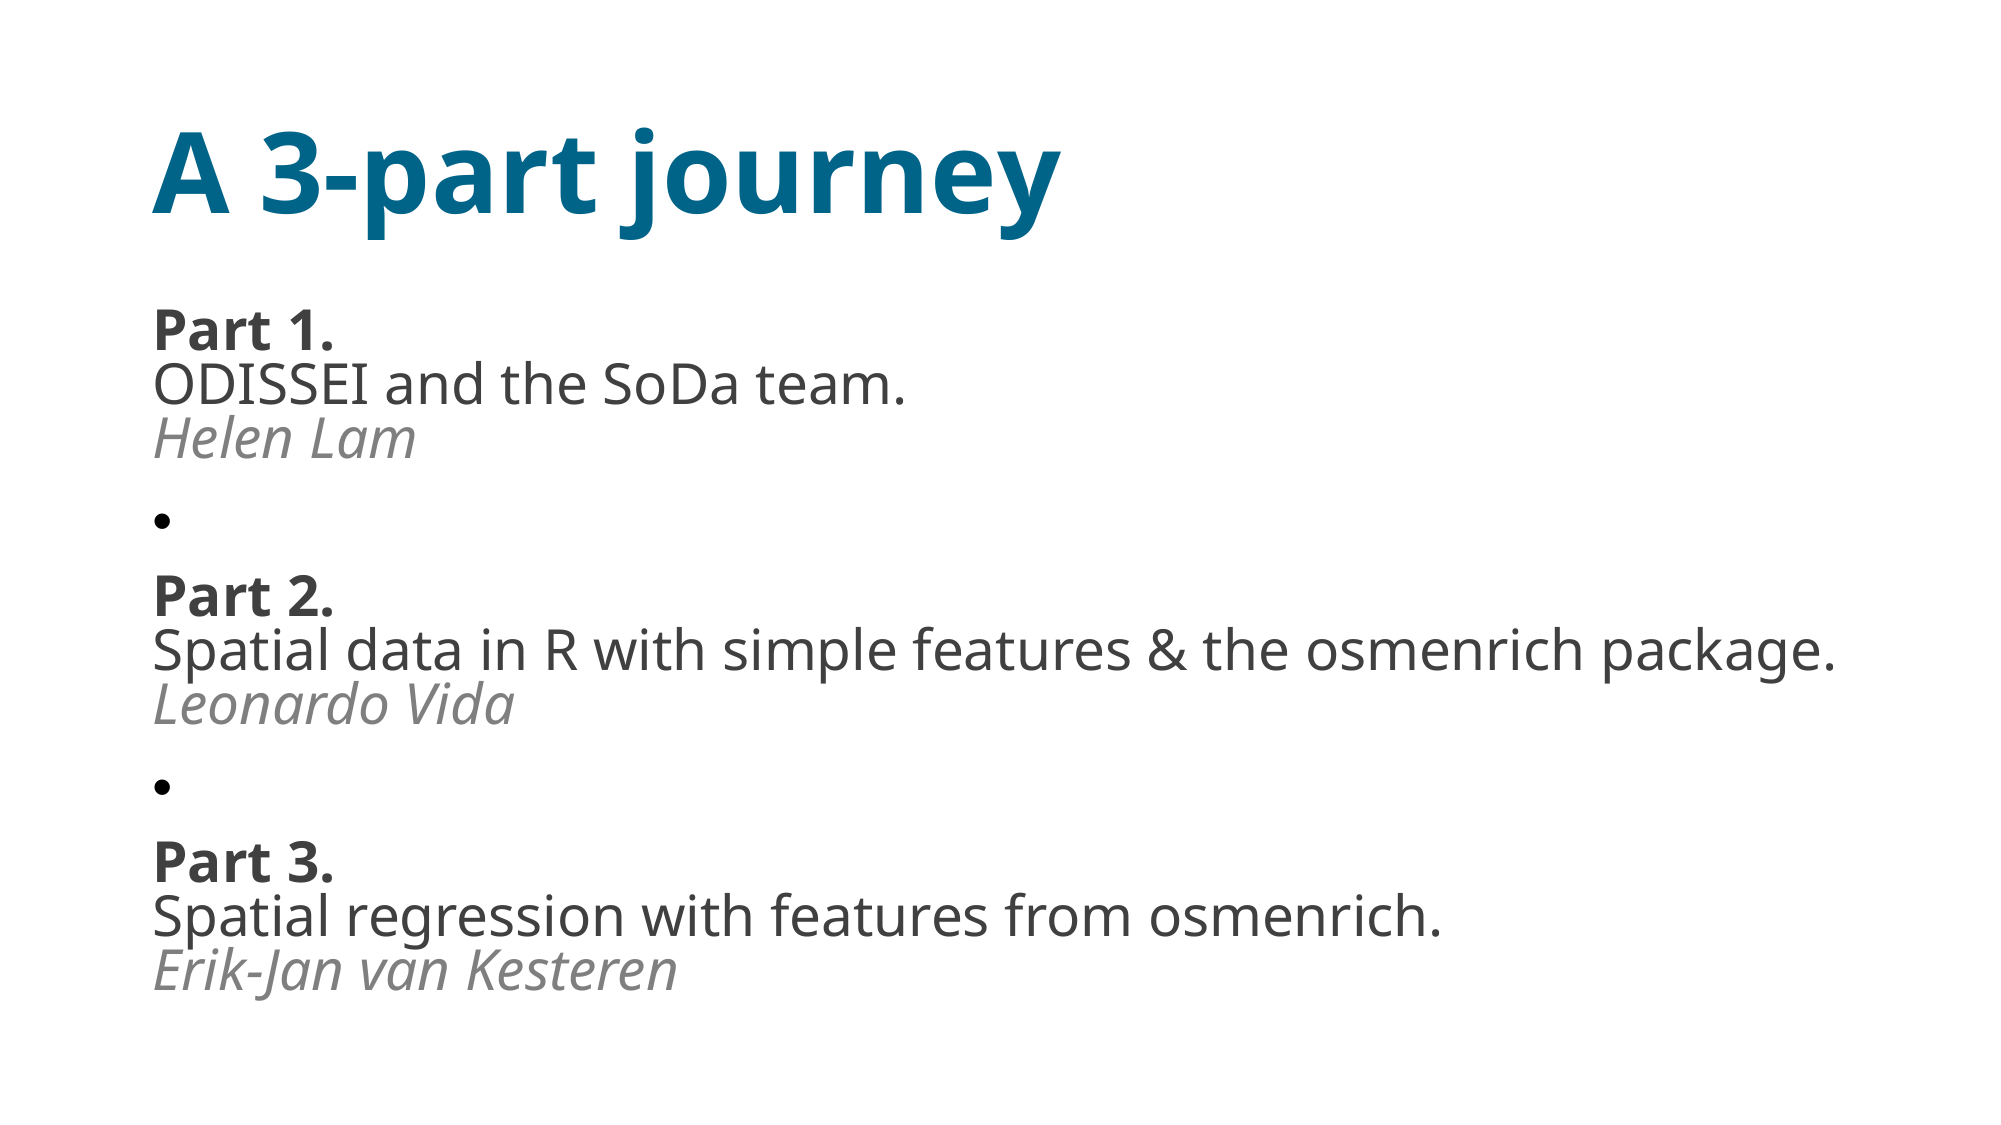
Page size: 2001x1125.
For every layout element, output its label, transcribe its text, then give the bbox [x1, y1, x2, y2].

list Part 1. ODISSEI and the SoDa team. Helen Lam Part 2. Spatial data in R with simple features & the osmenrich package. Leonardo Vida Part 3. Spatial regression with features from osmenrich. Erik-Jan van Kesteren [137, 299, 1863, 1066]
title A 3-part journey [137, 59, 1863, 278]
